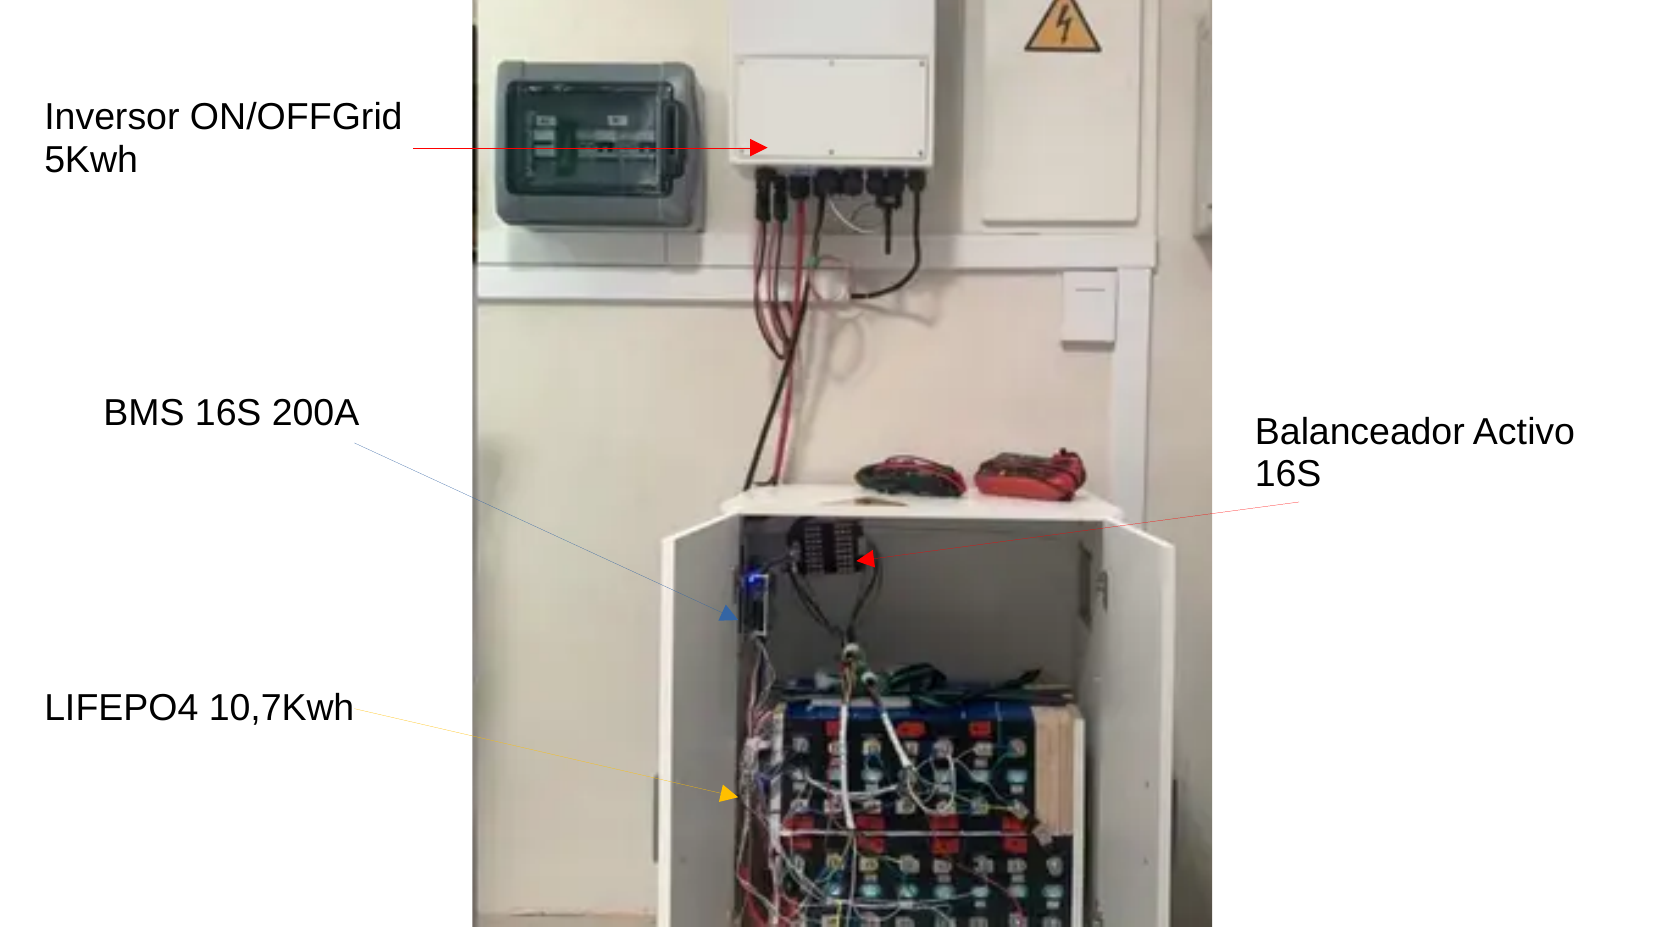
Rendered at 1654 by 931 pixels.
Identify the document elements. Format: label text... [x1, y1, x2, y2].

text_box LIFEPO4 10,7Kwh [29, 679, 384, 778]
text_box Inversor ON/OFFGrid 5Kwh [29, 88, 443, 230]
picture [472, 0, 1213, 927]
text_box Balanceador Activo 16S [1240, 403, 1595, 502]
text_box BMS 16S 200A [88, 383, 443, 483]
